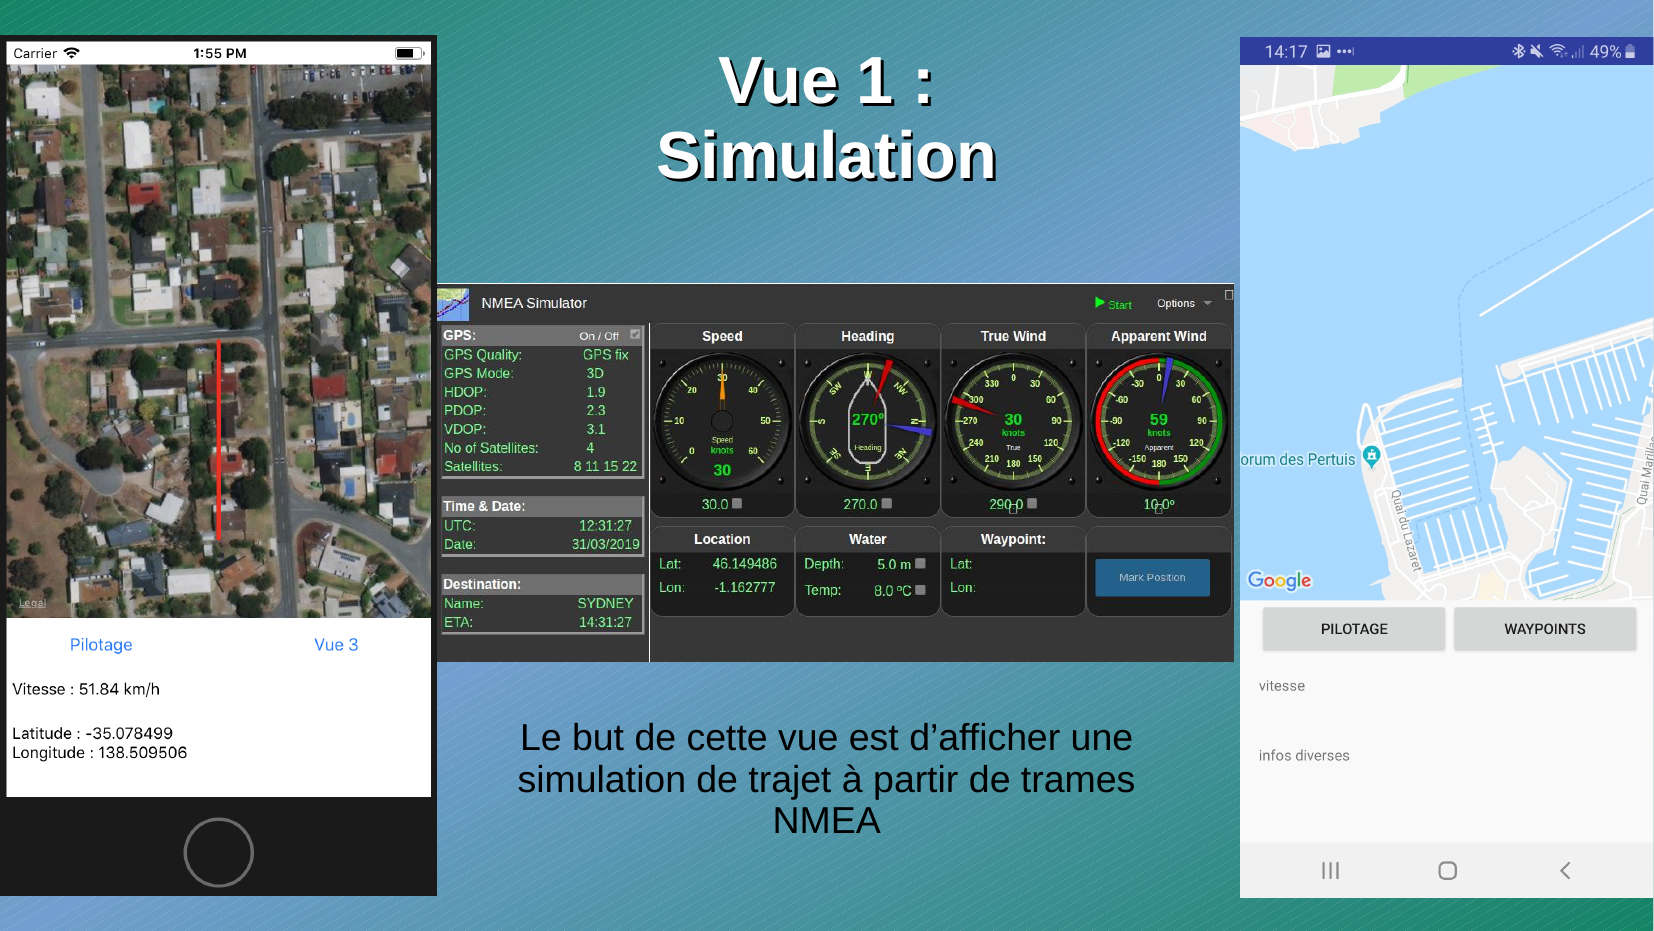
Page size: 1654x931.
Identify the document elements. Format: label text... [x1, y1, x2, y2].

picture [0, 35, 1235, 896]
text_box Le but de cette vue est d’afficher une simulation de trajet à partir de trames NMEA [472, 708, 1182, 850]
text_box Vue 1 : Simulation [590, 35, 1063, 200]
picture [1240, 37, 1654, 898]
